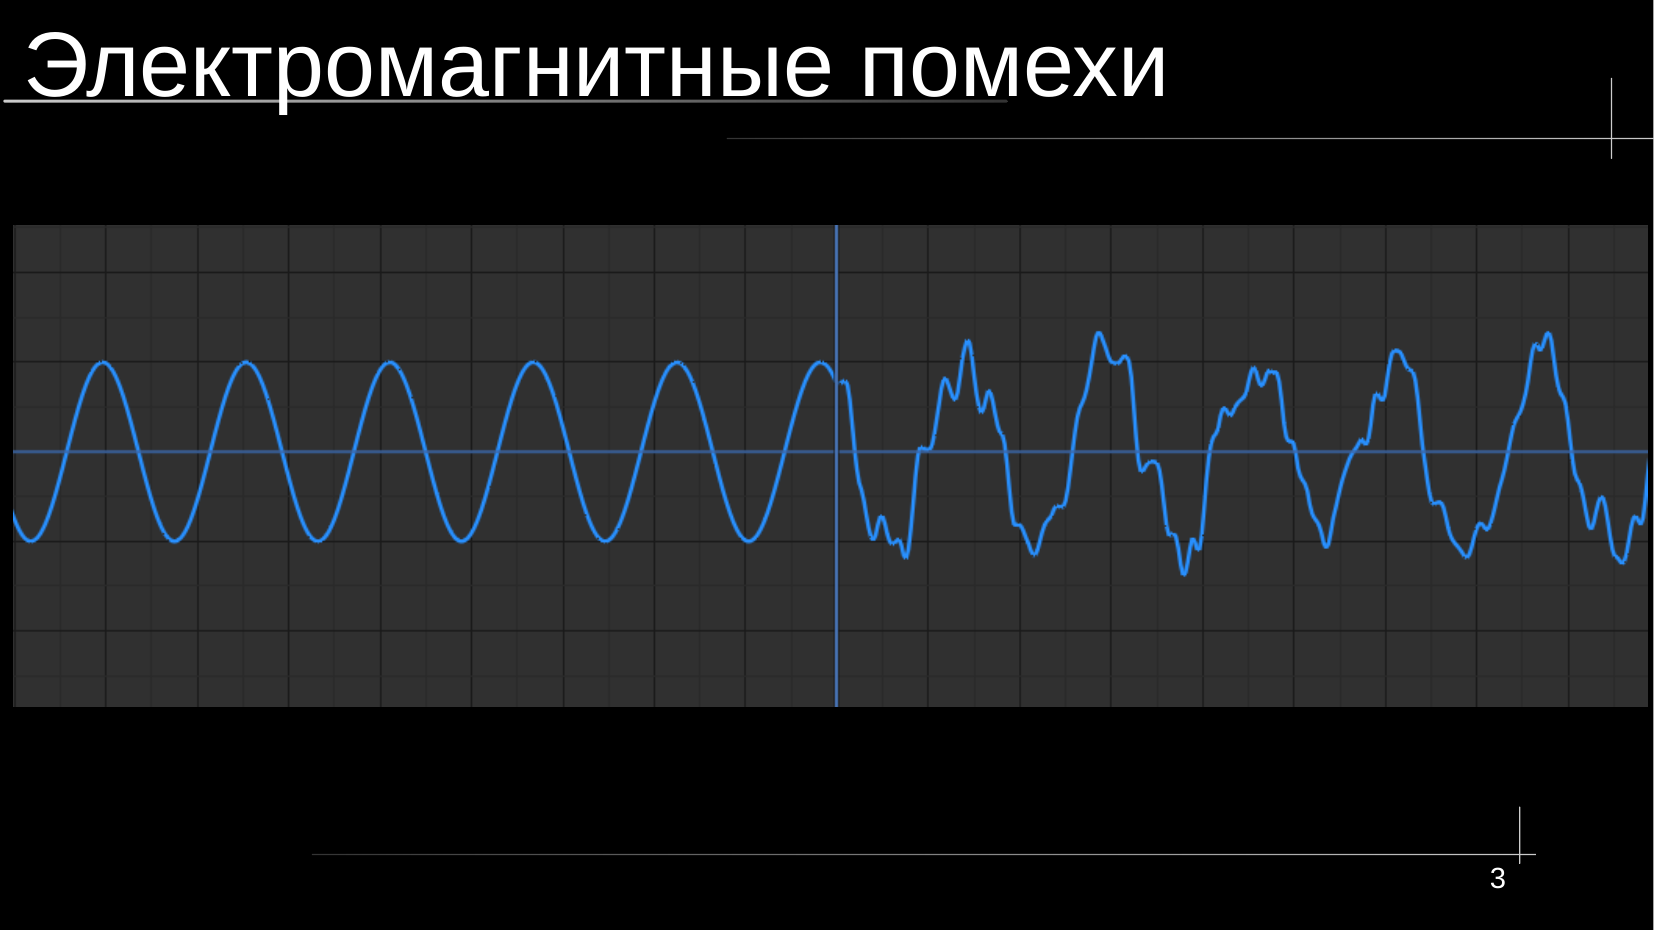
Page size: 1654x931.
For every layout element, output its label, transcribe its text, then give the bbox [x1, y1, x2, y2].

picture [13, 225, 1648, 707]
title Электромагнитные помехи [23, 11, 1589, 119]
